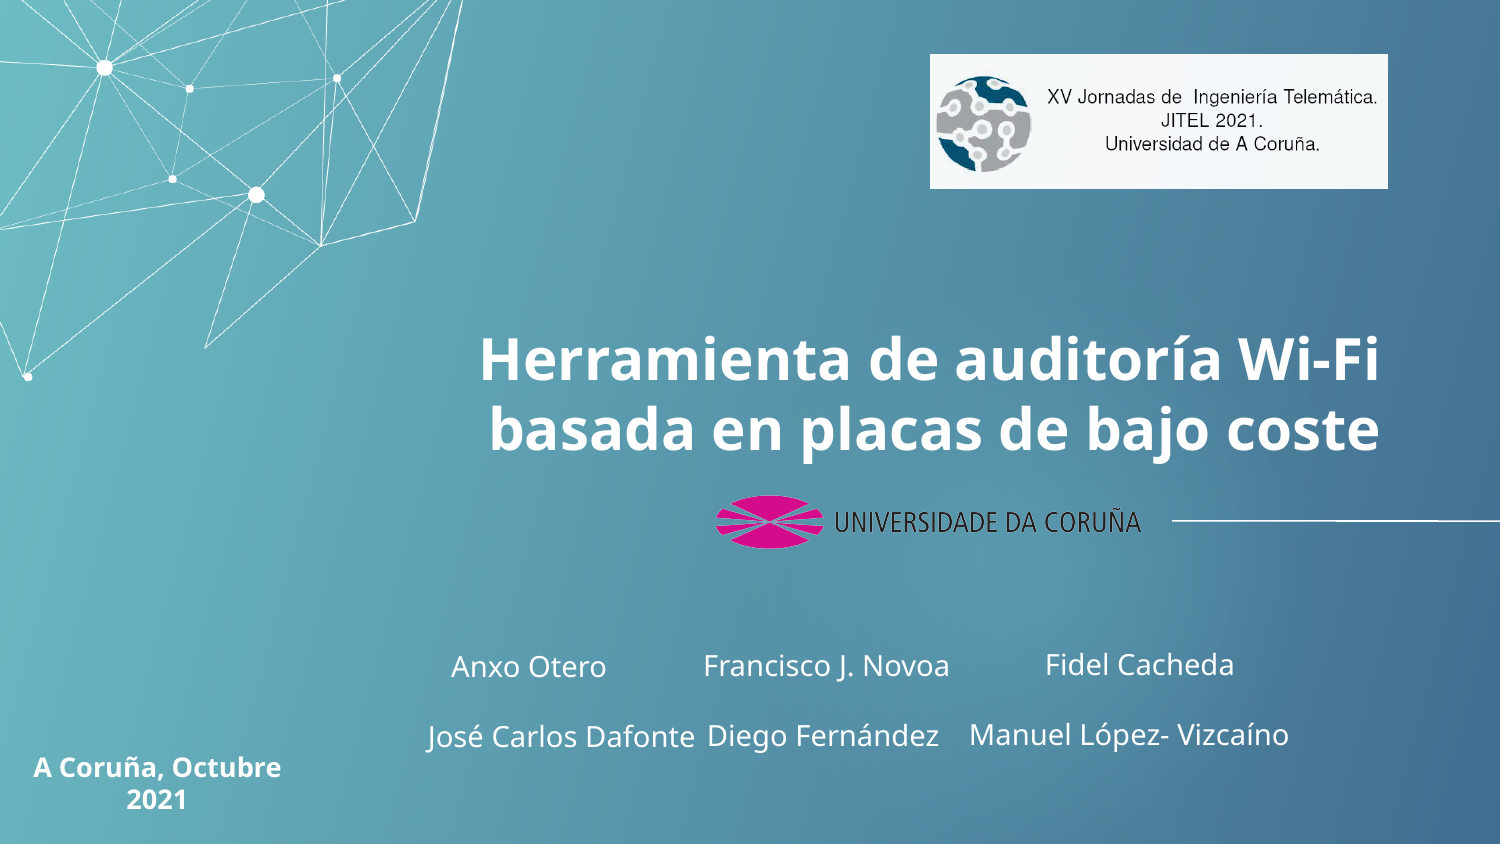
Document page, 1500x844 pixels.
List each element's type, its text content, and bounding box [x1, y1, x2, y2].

text_box Francisco J. Novoa Diego Fernández [627, 592, 1027, 803]
text_box Anxo Otero José Carlos Dafonte [411, 581, 713, 804]
picture [0, 0, 1500, 844]
text_box Fidel Cacheda Manuel López- Vizcaíno [1027, 593, 1314, 802]
text_box A Coruña, Octubre 2021 [13, 765, 302, 831]
title Herramienta de auditoría Wi-Fi basada en placas de bajo coste [266, 237, 1397, 478]
